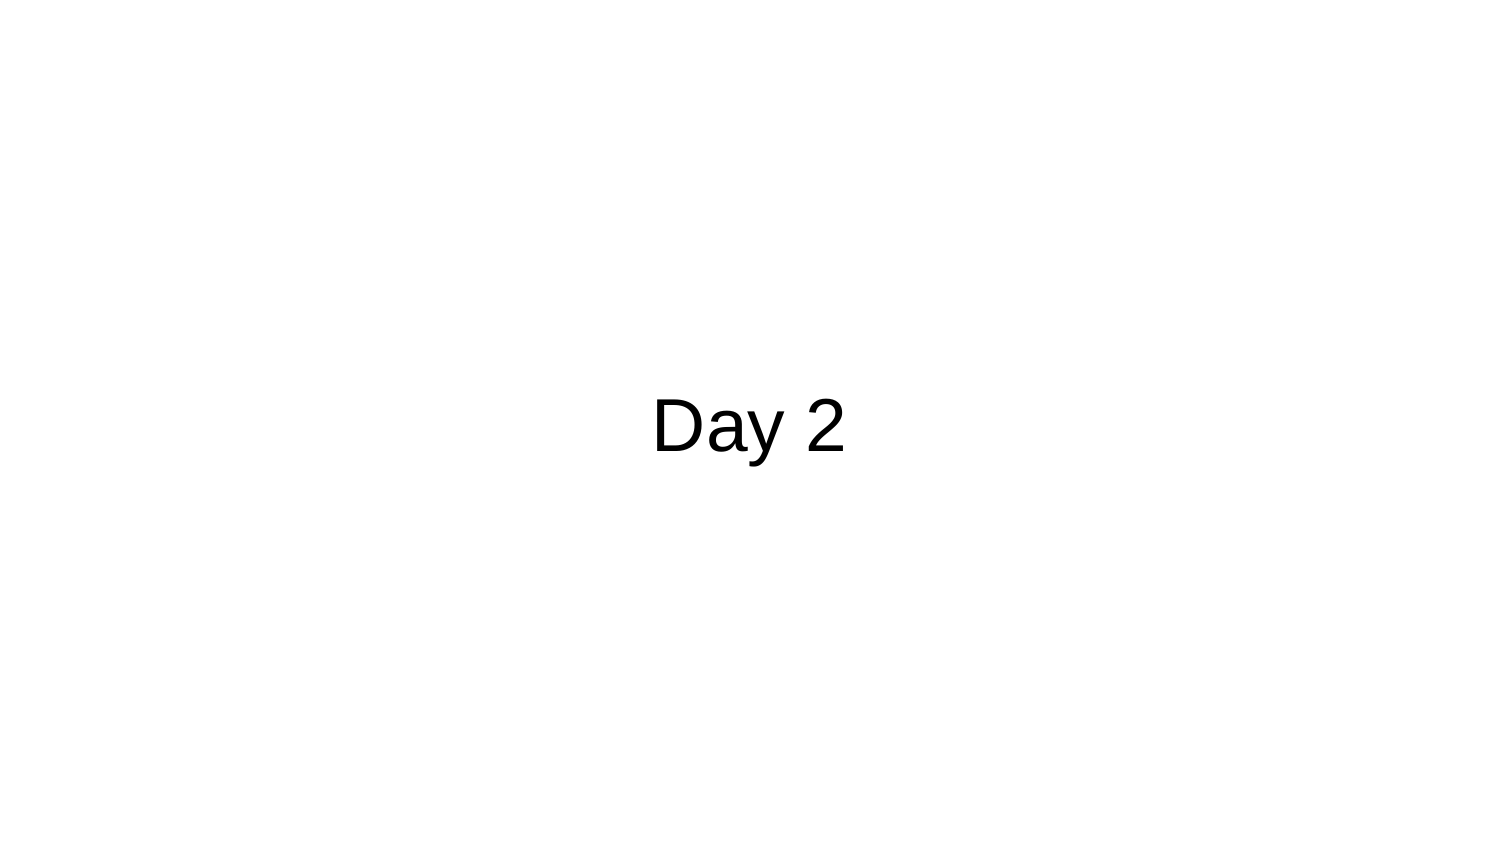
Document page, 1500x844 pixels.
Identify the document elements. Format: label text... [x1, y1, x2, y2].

title Day 2 [51, 352, 1449, 491]
